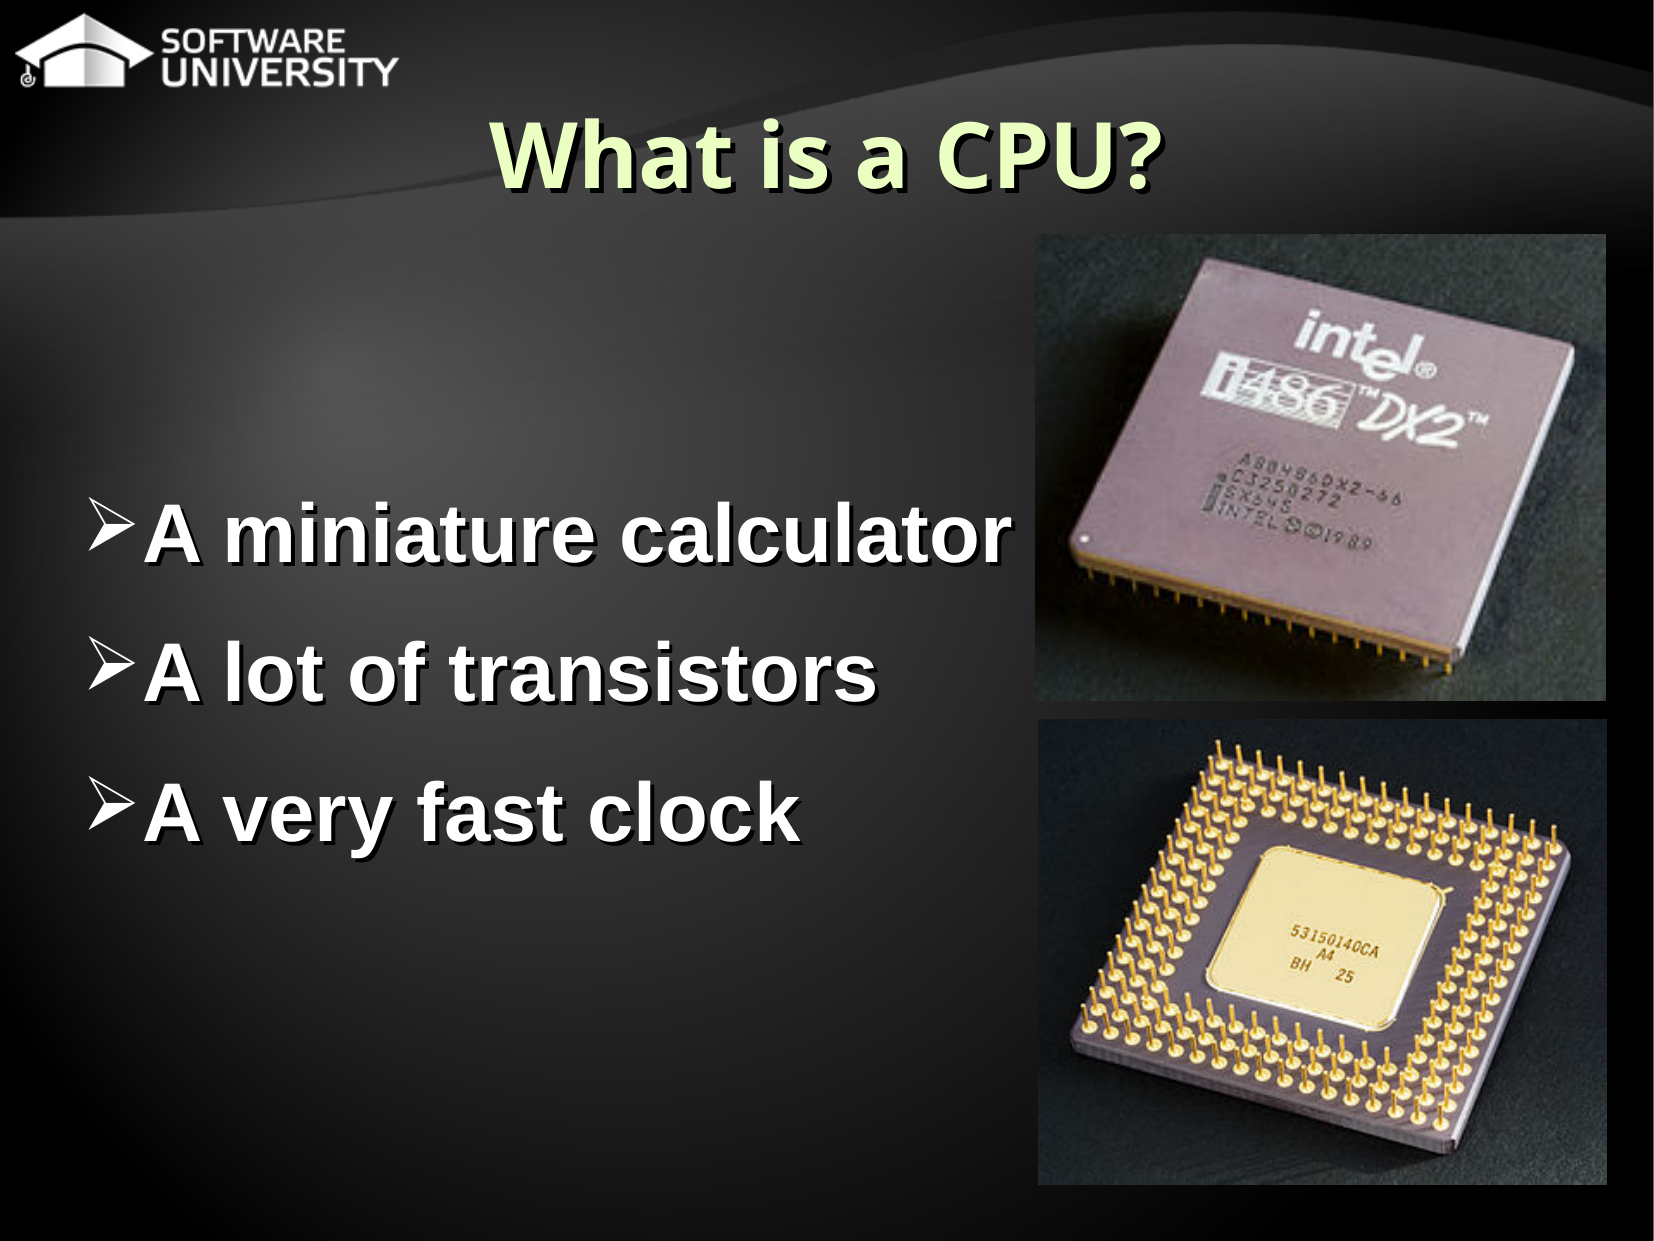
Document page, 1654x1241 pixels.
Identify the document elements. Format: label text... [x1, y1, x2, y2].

picture [0, 0, 1654, 1241]
subtitle A miniature calculator A lot of transistors A very fast clock [82, 290, 1538, 1010]
title What is a CPU? [82, 49, 1571, 257]
